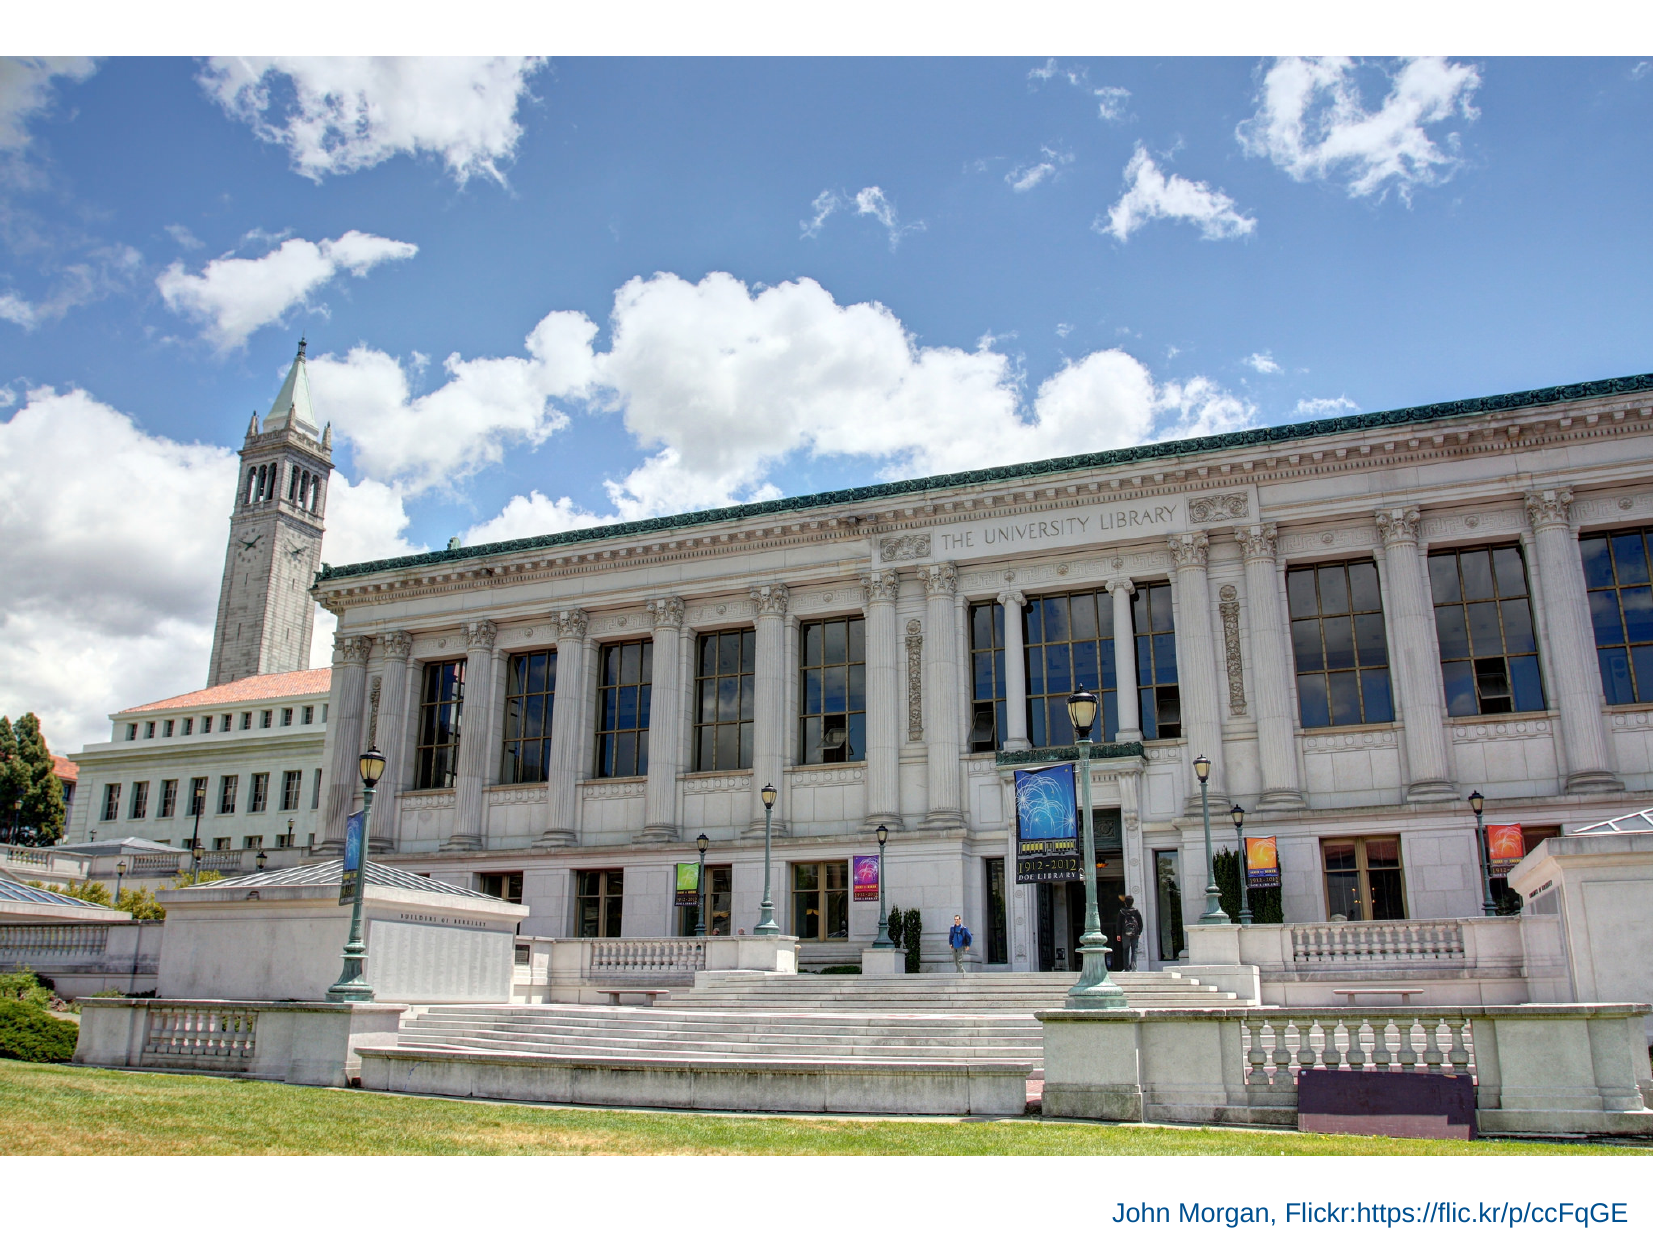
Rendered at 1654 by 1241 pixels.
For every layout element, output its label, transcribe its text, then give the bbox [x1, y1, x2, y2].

picture [0, 56, 1653, 1156]
text_box John Morgan, Flickr:https://flic.kr/p/ccFqGE [1097, 1190, 1653, 1231]
